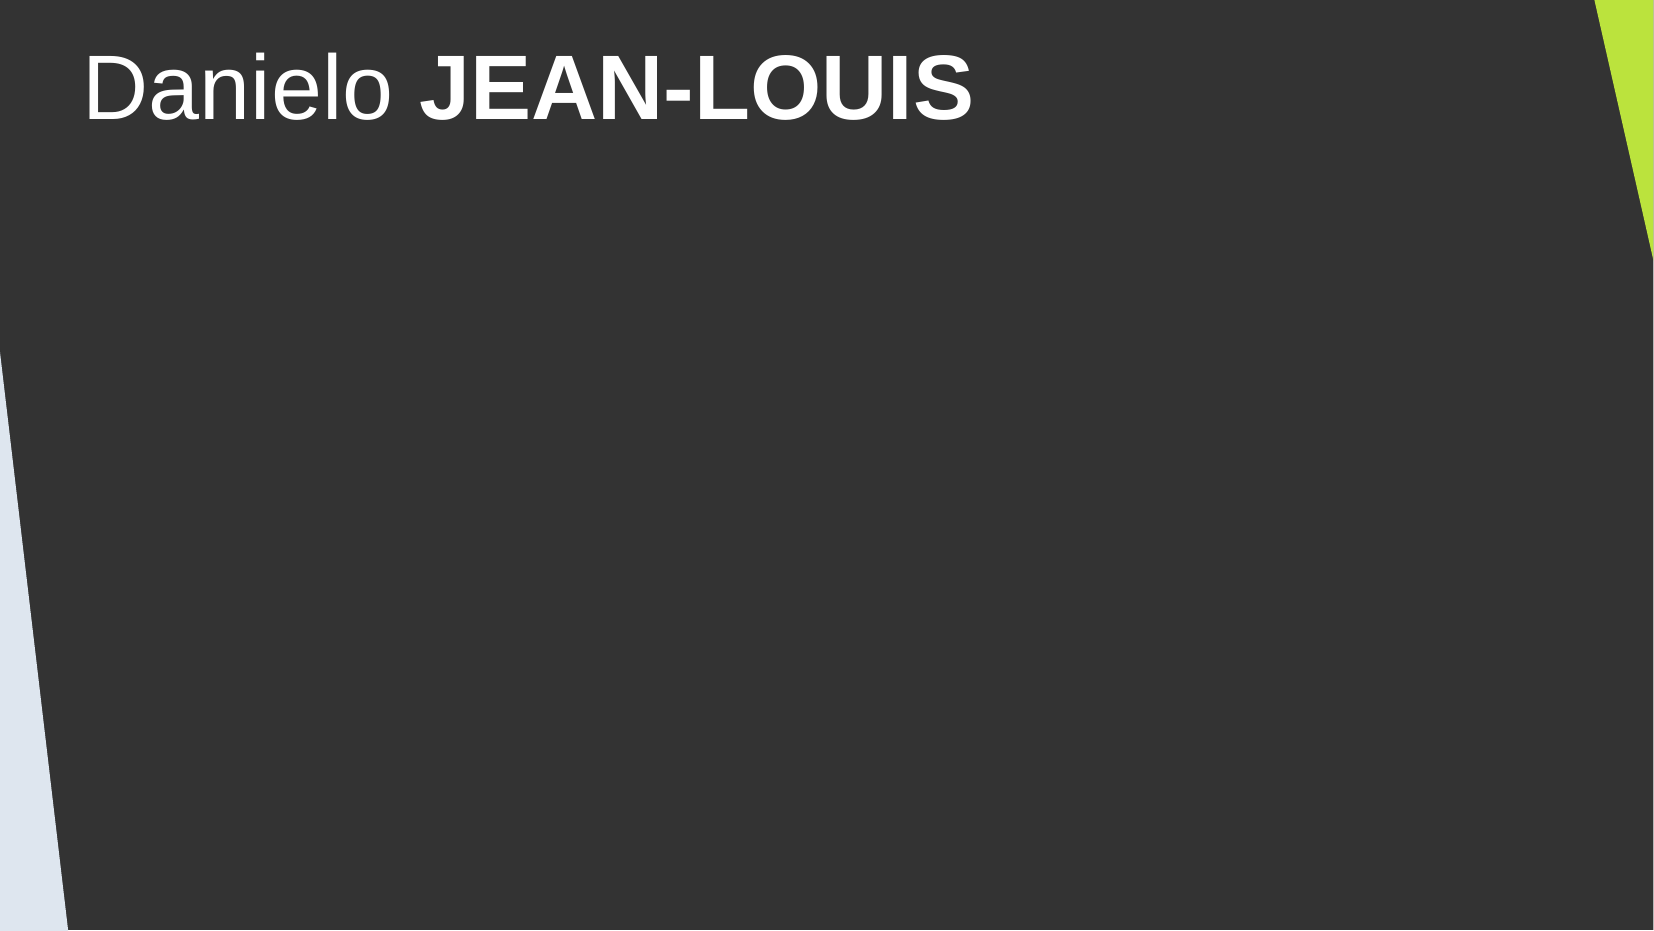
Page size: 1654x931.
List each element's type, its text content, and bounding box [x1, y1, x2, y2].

text_box [0, 352, 69, 931]
text_box [1594, 0, 1654, 263]
text_box Danielo JEAN-LOUIS [82, 36, 1571, 758]
